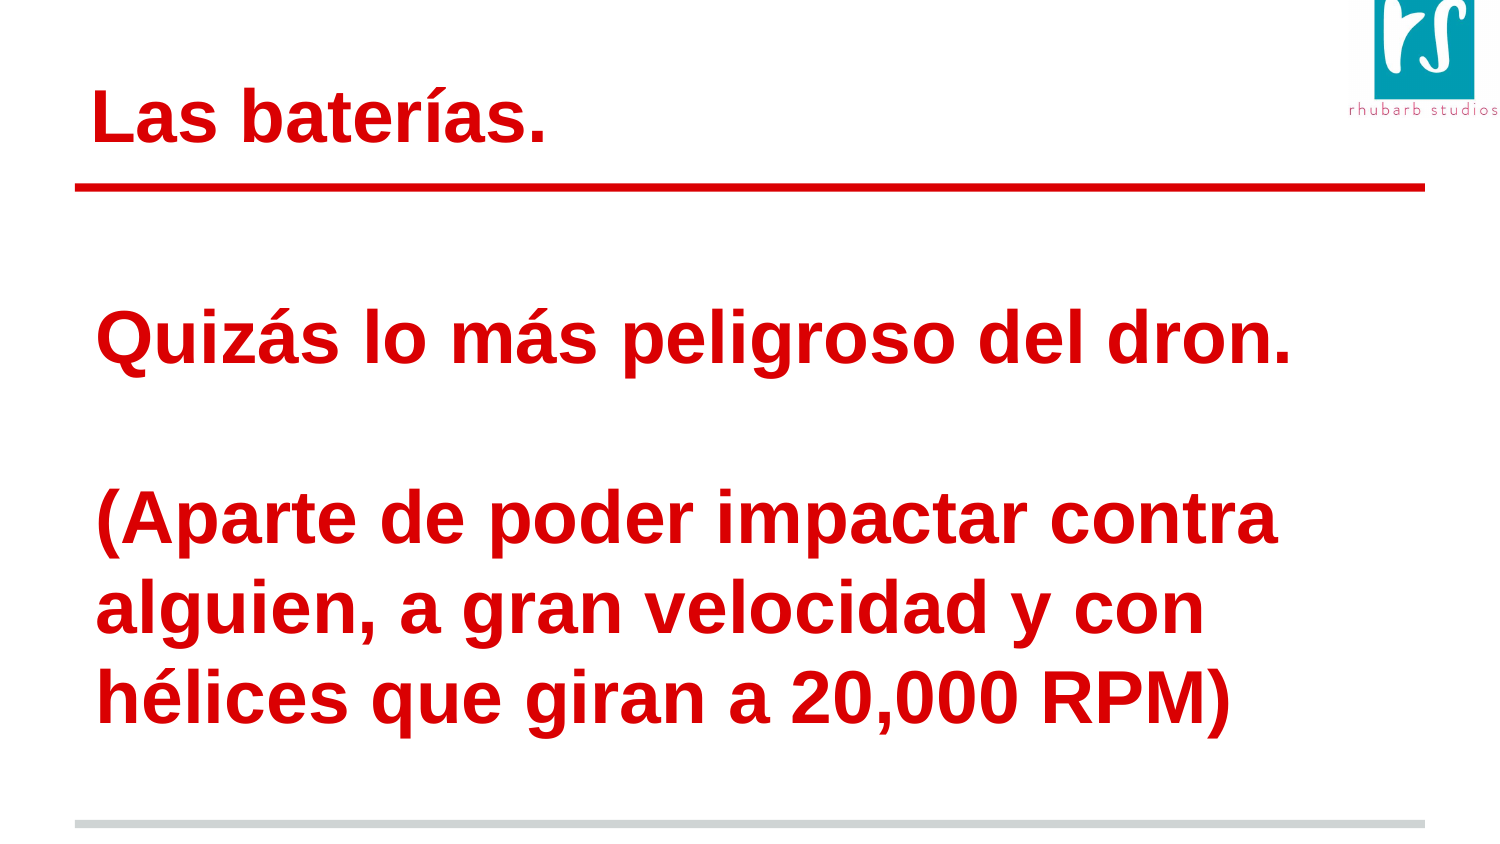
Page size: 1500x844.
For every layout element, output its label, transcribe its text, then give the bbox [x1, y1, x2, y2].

title Quizás lo más peligroso del dron. (Aparte de poder impactar contra alguien, a gran velocidad y con hélices que giran a 20,000 RPM) [80, 224, 1431, 754]
picture [1348, 0, 1500, 118]
title Las baterías. [75, 43, 1425, 173]
